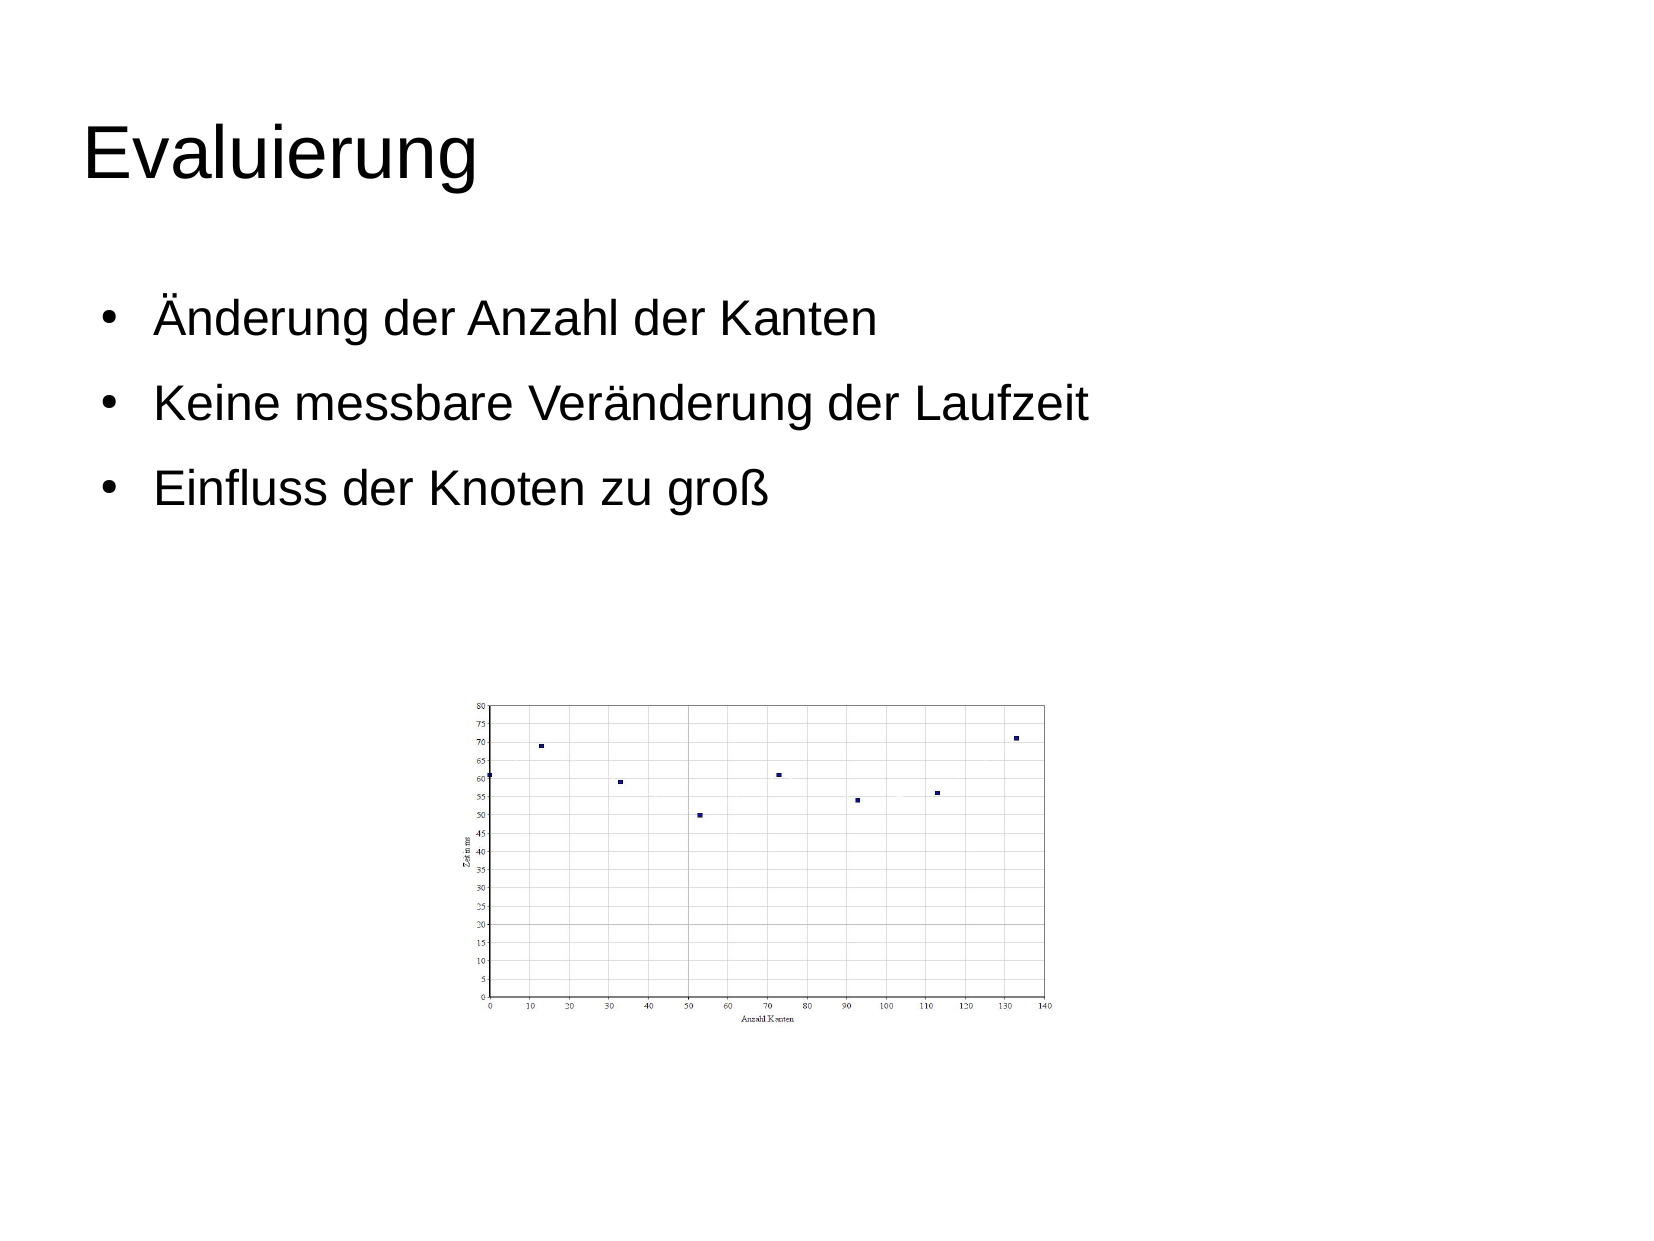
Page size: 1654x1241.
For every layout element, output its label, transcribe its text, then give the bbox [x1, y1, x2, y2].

title Evaluierung [82, 49, 1571, 257]
list Änderung der Anzahl der Kanten Keine messbare Veränderung der Laufzeit Einfluss der Knoten zu groß [82, 290, 1571, 1109]
picture [413, 647, 1063, 1063]
